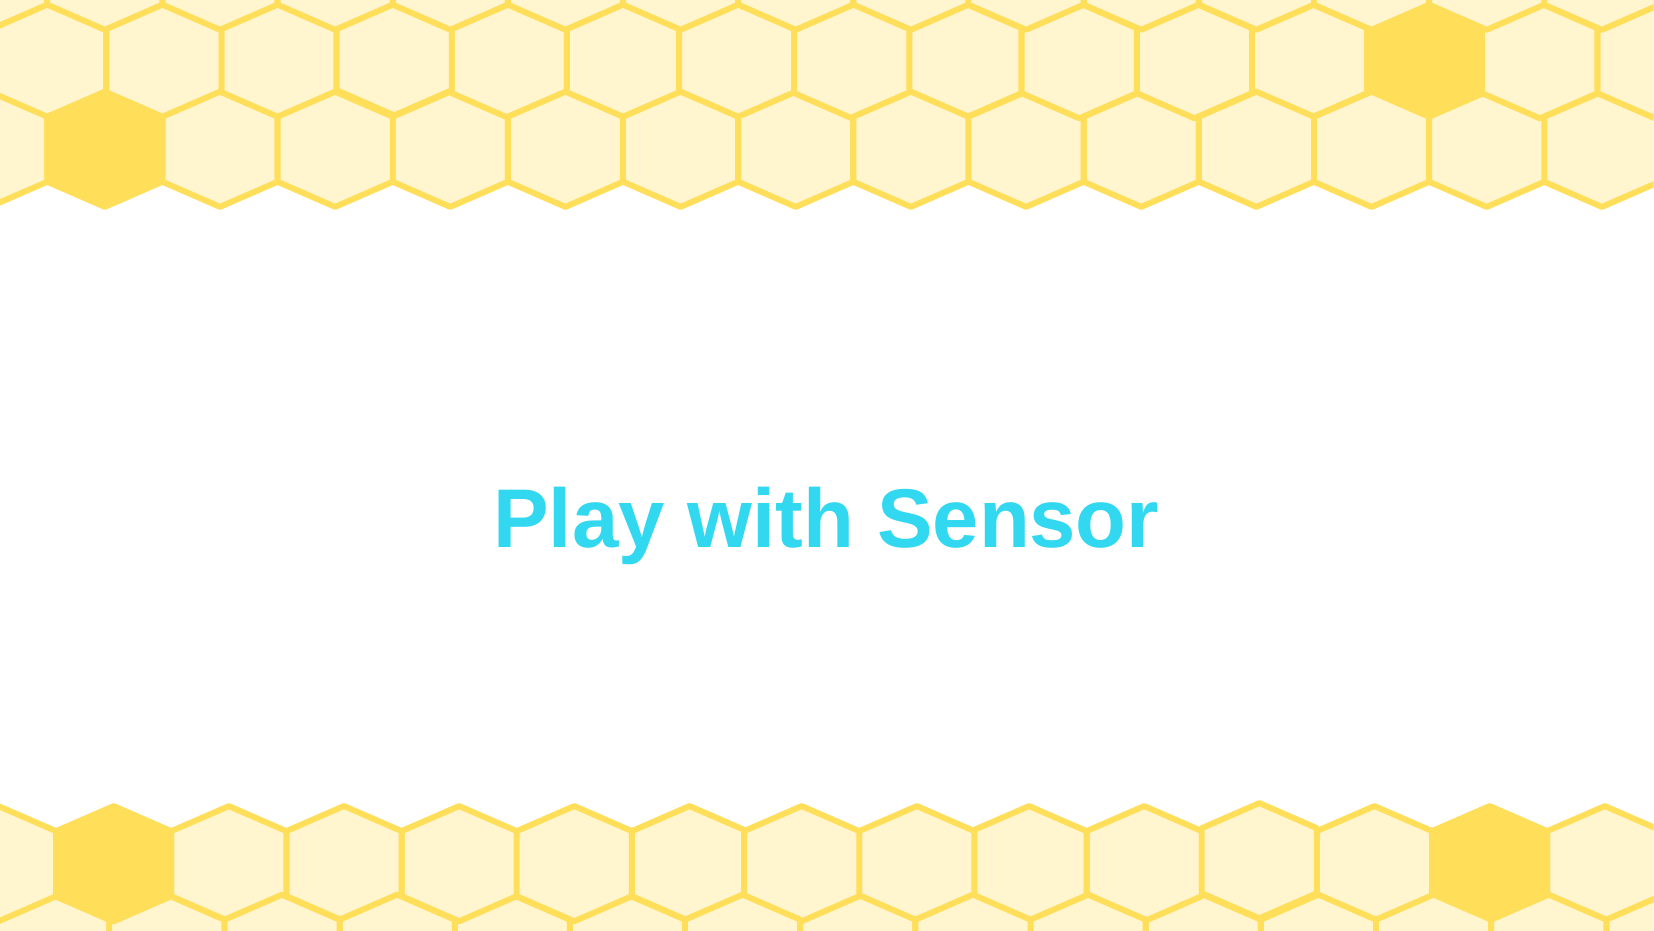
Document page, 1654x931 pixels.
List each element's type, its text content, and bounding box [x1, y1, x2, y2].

title Play with Sensor [88, 324, 1565, 713]
